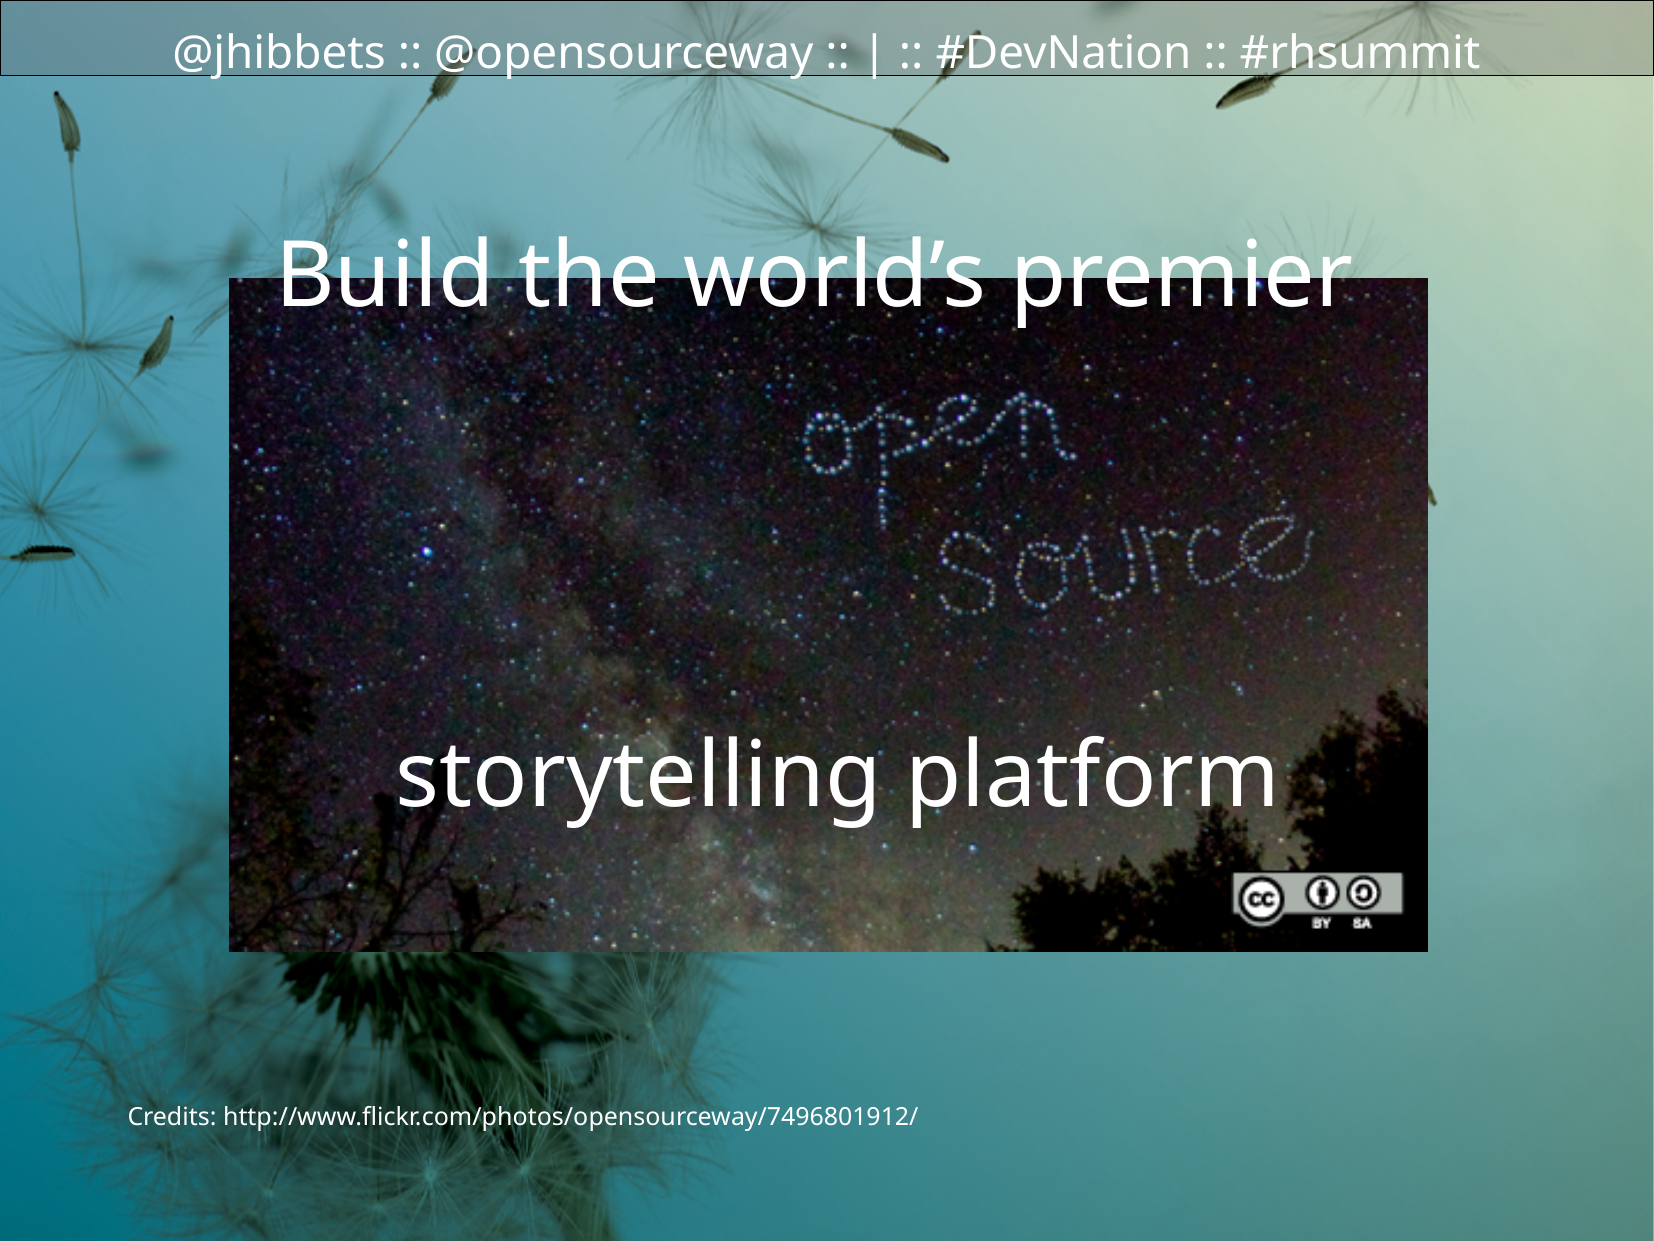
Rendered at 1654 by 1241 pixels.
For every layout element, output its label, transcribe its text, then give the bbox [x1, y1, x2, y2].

picture [0, 76, 1654, 1241]
text_box Credits: http://www.flickr.com/photos/opensourceway/7496801912/ [112, 1091, 1171, 1132]
title Build the world’s premier storytelling platform [82, 291, 1571, 751]
